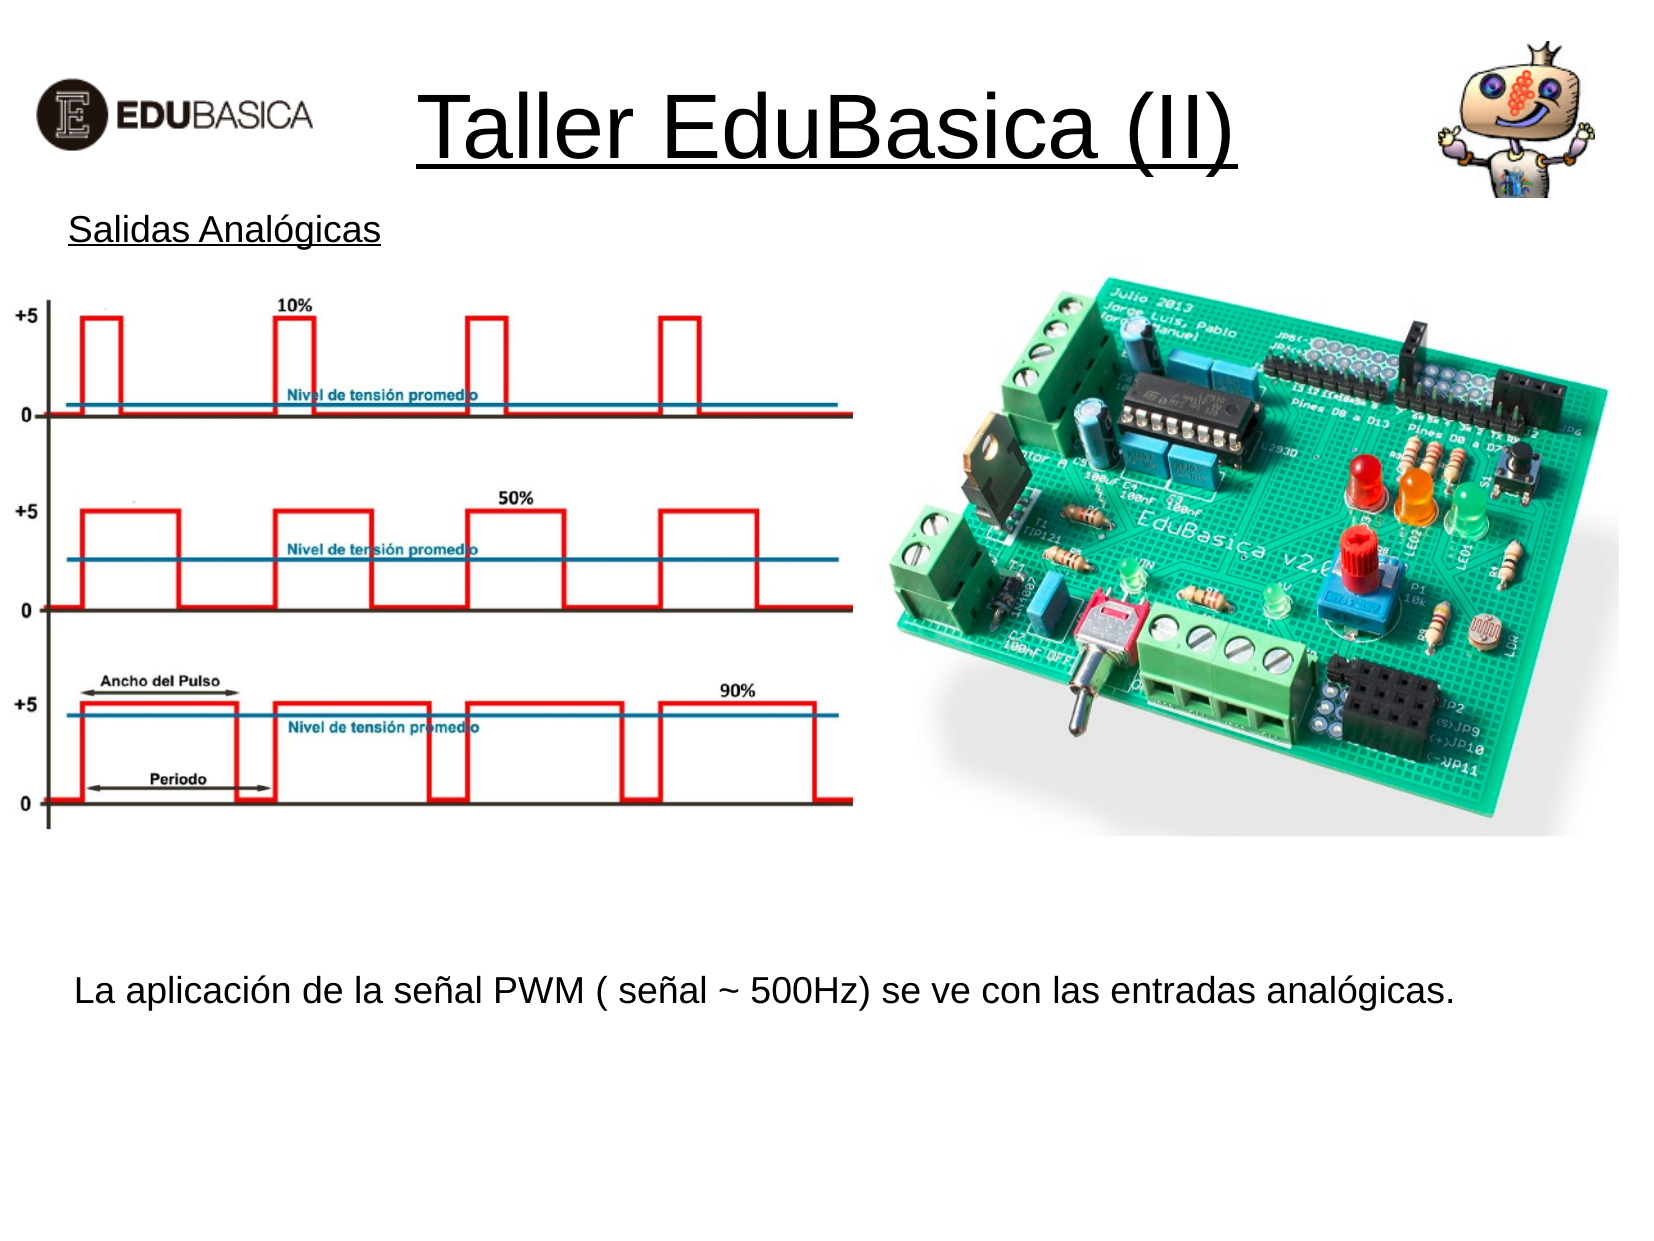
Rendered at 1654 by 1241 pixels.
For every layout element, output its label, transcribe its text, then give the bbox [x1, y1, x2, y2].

picture [1438, 41, 1595, 198]
picture [8, 292, 874, 833]
title Taller EduBasica (II) [82, 23, 1571, 231]
text_box La aplicación de la señal PWM ( señal ~ 500Hz) se ve con las entradas analógicas. [59, 962, 1501, 1062]
picture [875, 261, 1619, 839]
picture [35, 77, 316, 154]
text_box Salidas Analógicas [53, 200, 397, 258]
